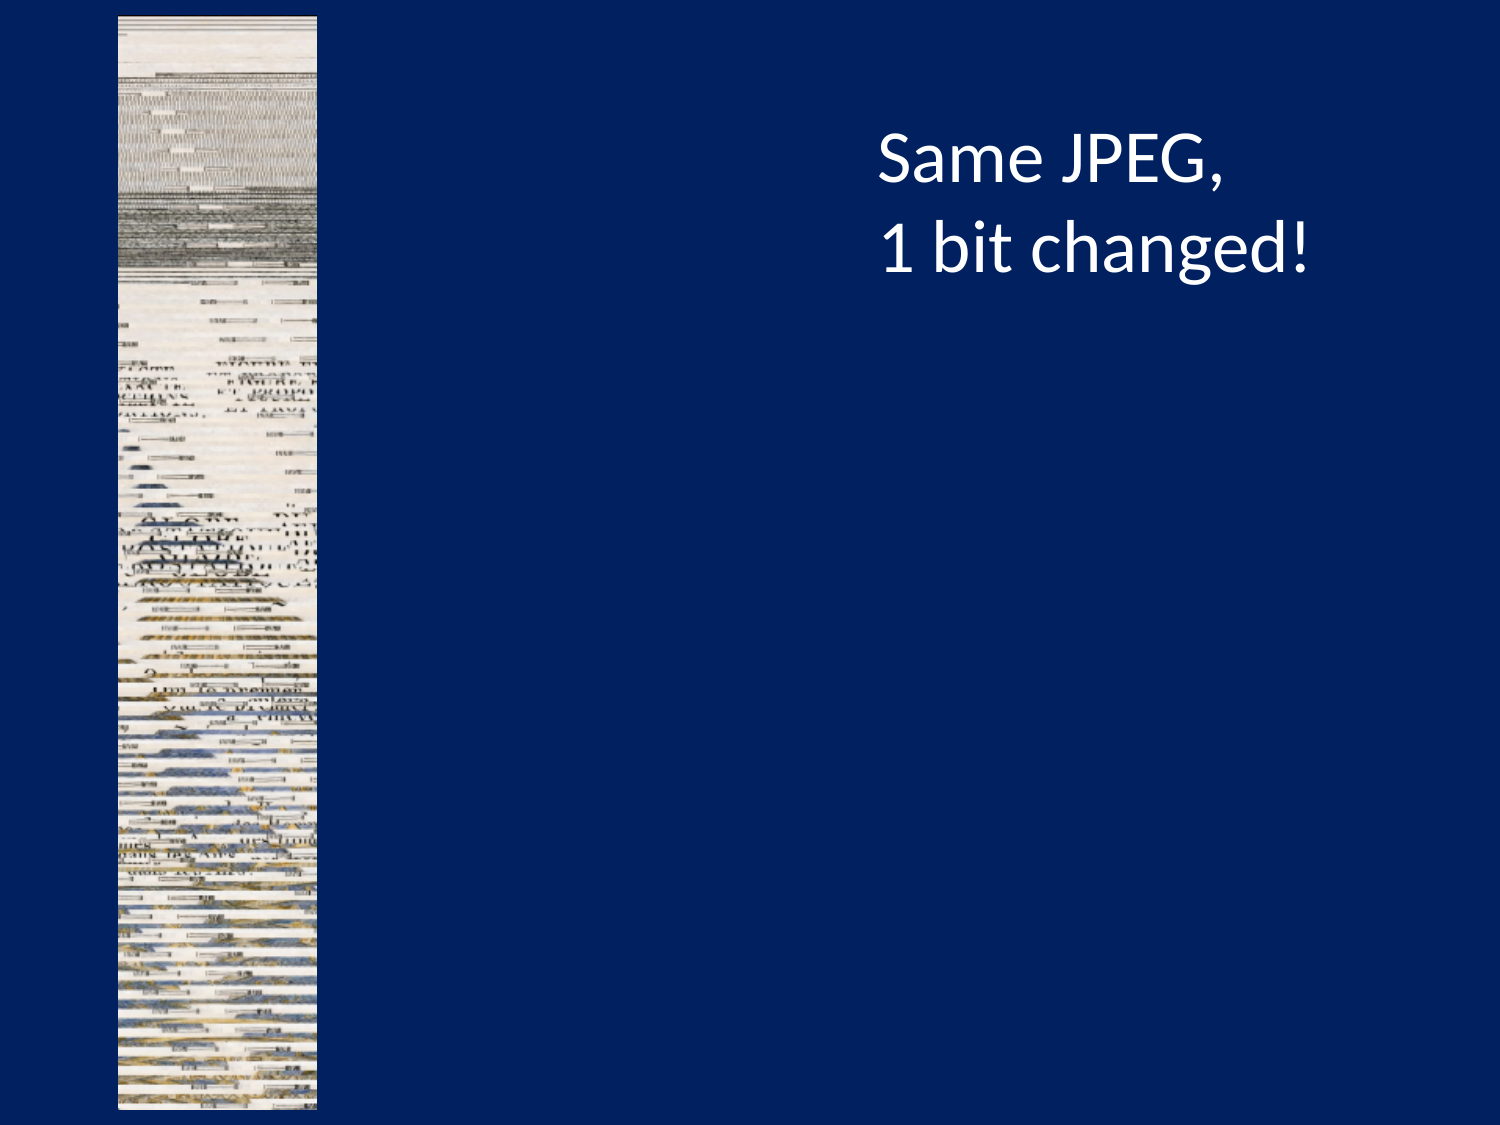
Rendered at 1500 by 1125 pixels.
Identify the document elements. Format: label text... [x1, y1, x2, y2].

picture [118, 15, 317, 1110]
text_box Same JPEG, 1 bit changed! [862, 99, 1385, 386]
